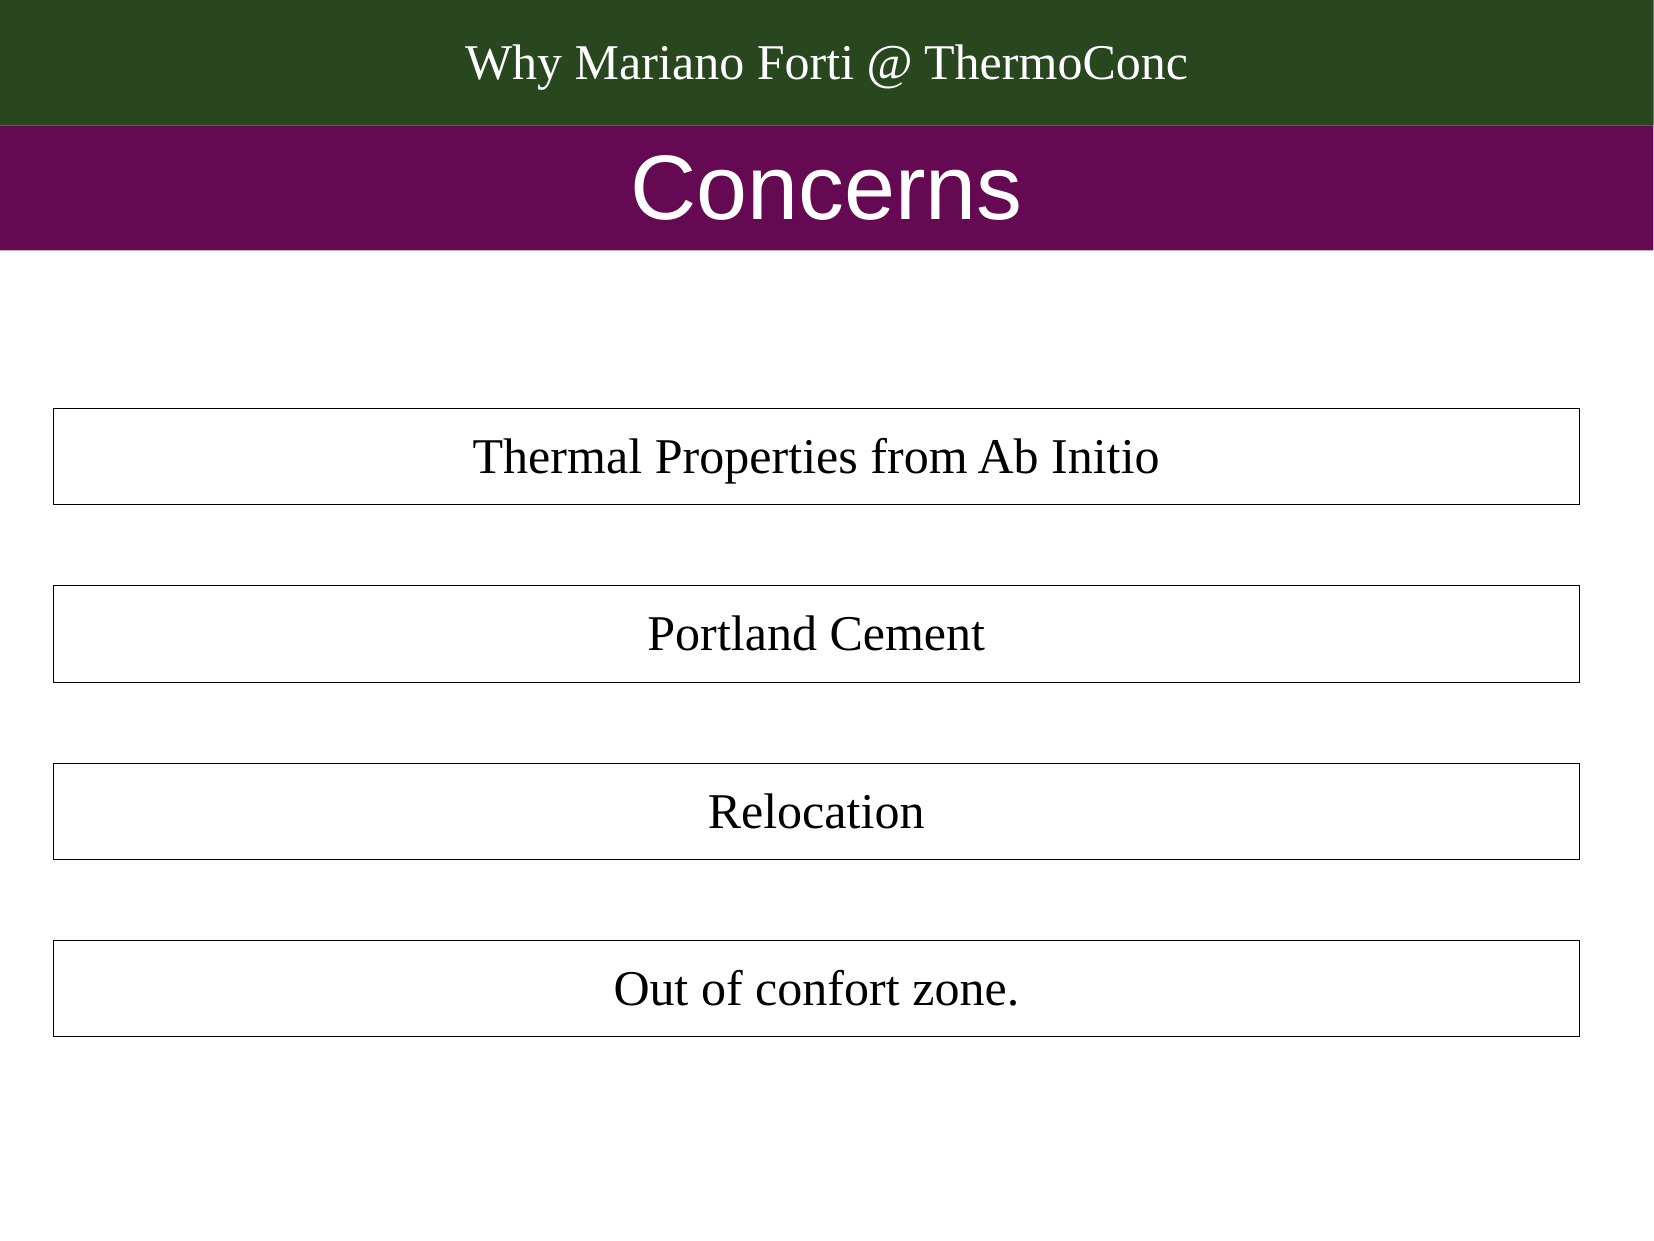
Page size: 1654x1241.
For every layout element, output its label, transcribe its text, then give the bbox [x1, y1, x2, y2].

text_box Portland Cement [53, 585, 1580, 683]
title Concerns [0, 125, 1654, 251]
text_box Relocation [53, 763, 1580, 860]
text_box Thermal Properties from Ab Initio [53, 408, 1580, 505]
text_box Out of confort zone. [53, 940, 1580, 1037]
